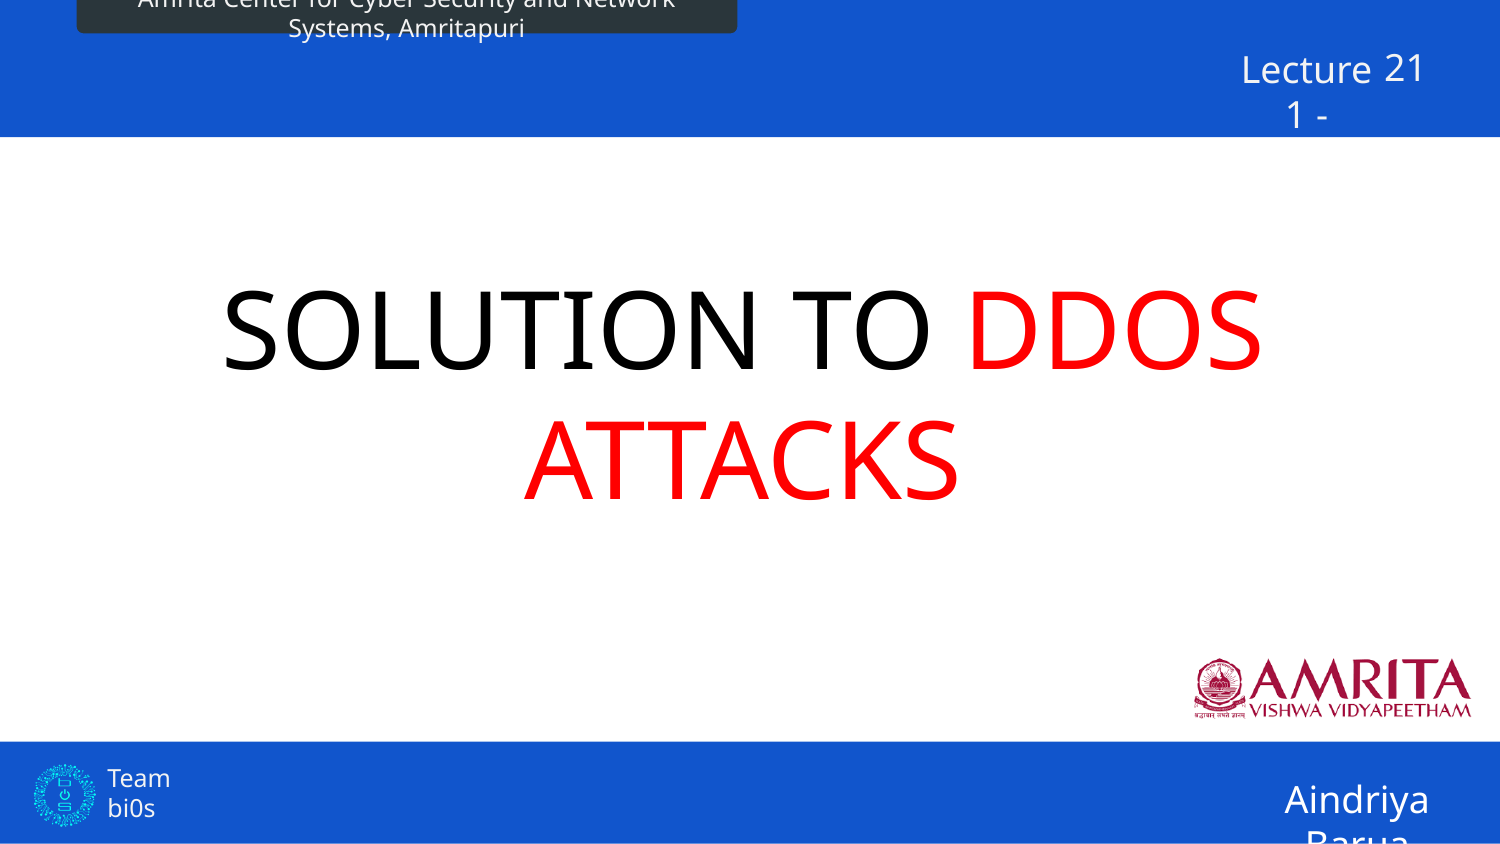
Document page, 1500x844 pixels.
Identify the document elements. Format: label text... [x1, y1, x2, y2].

picture [30, 763, 99, 828]
title SOLUTION TO DDOS ATTACKS [44, 384, 1443, 537]
picture [1193, 654, 1473, 724]
slide_number <number> [1322, 42, 1489, 98]
